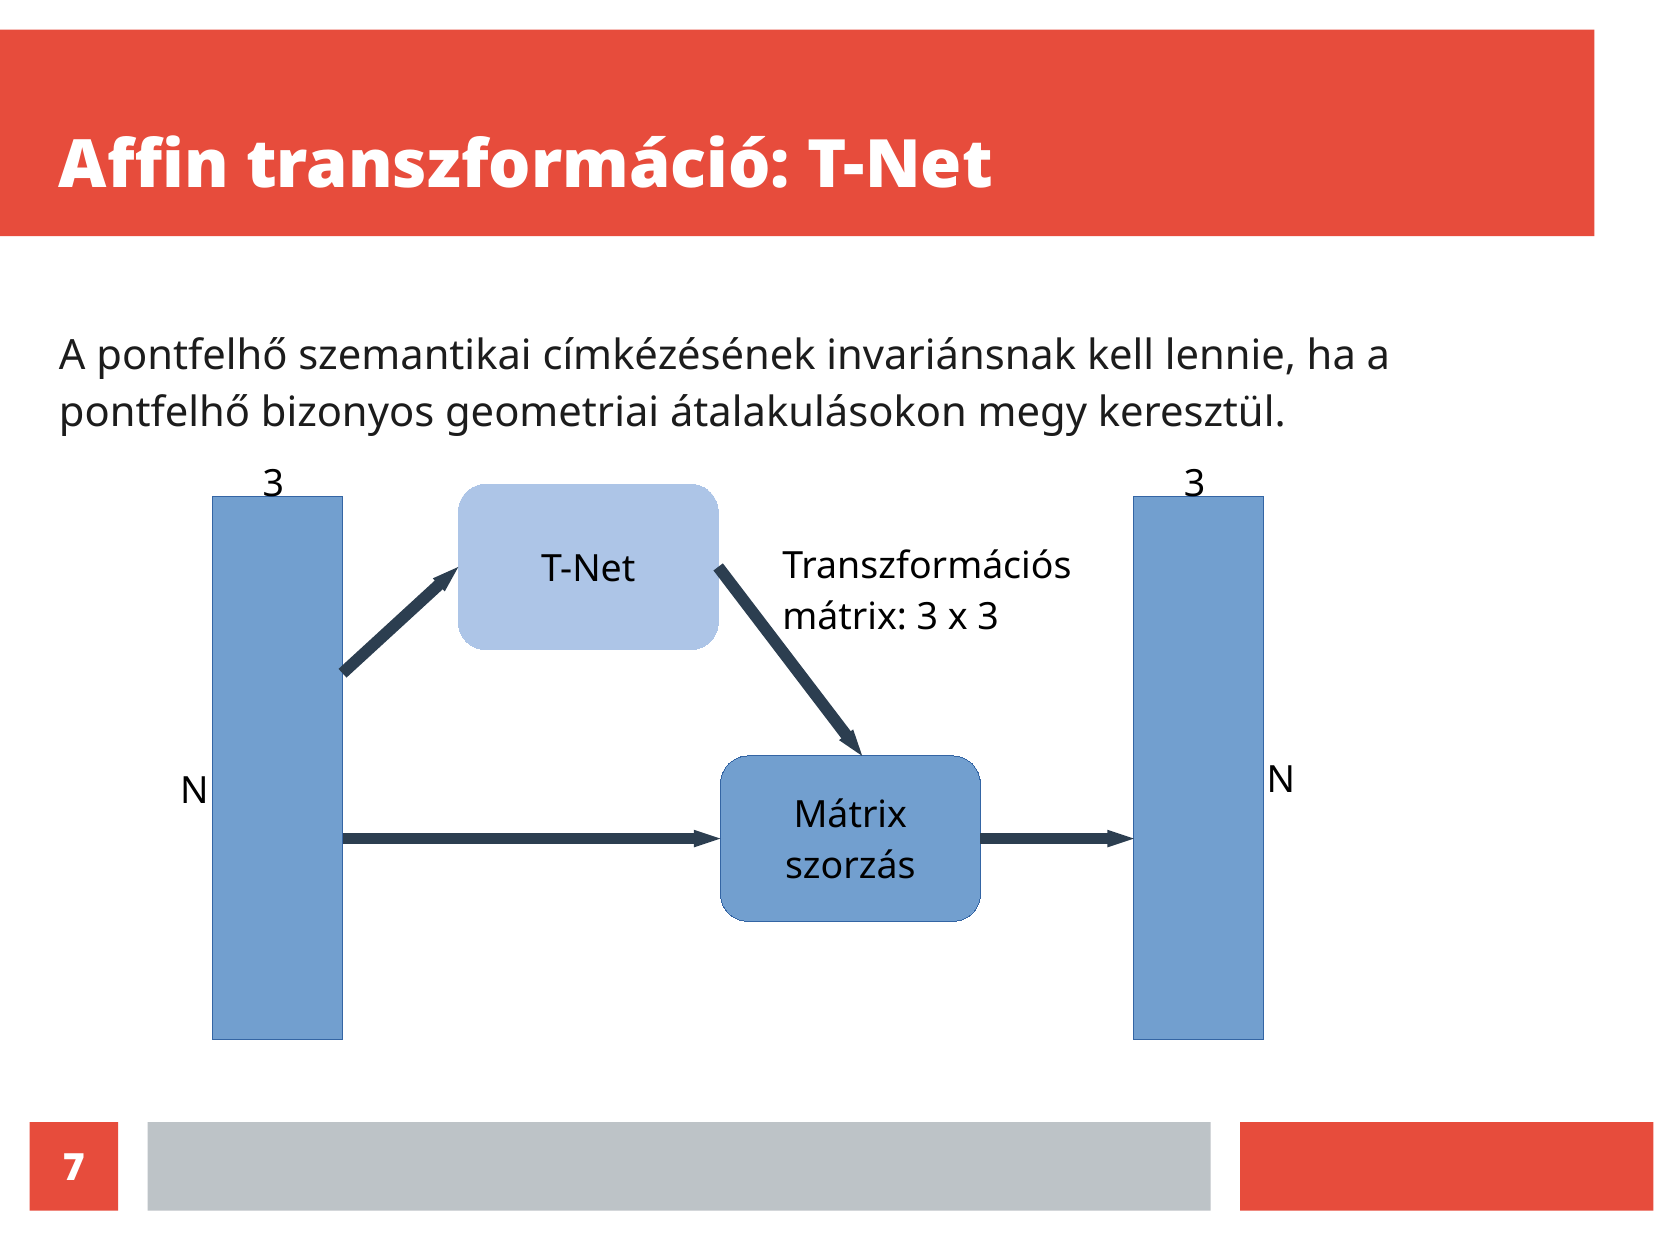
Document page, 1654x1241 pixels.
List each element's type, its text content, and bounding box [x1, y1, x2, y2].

list A pontfelhő szemantikai címkézésének invariánsnak kell lennie, ha a pontfelhő bizonyos geometriai átalakulásokon megy keresztül. [59, 324, 1565, 1093]
text_box Transzformációs mátrix: 3 x 3 [767, 531, 1111, 650]
text_box N [165, 755, 213, 839]
text_box [1133, 496, 1264, 1040]
text_box T-Net [458, 484, 719, 650]
text_box Mátrix szorzás [720, 755, 981, 922]
text_box [212, 496, 343, 1040]
title Affin transzformáció: T-Net [59, 59, 1595, 207]
text_box 3 [1169, 448, 1217, 508]
text_box N [1251, 744, 1300, 804]
text_box 3 [248, 448, 296, 508]
